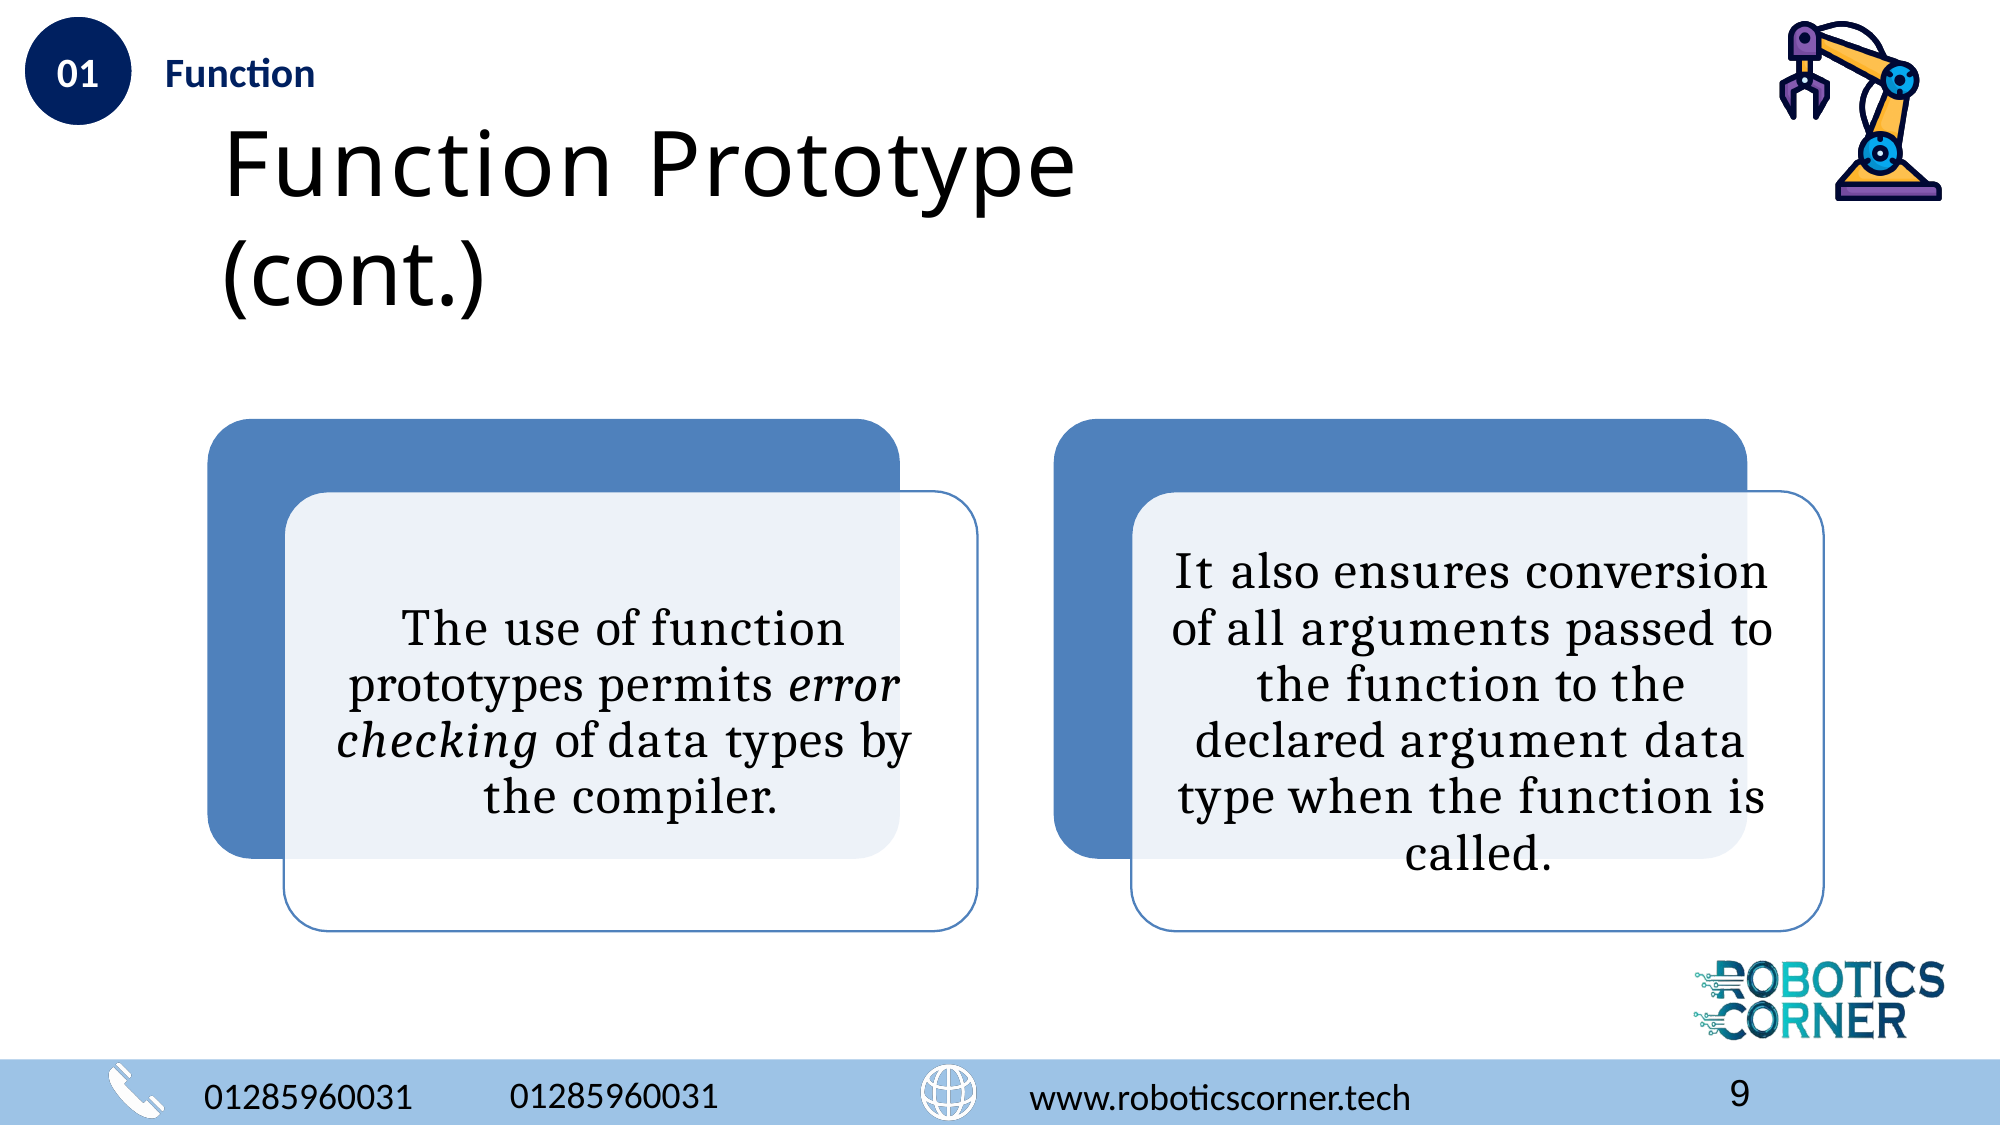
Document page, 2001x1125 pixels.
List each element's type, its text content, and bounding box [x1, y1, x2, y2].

text_box 01 [22, 14, 134, 128]
text_box [1053, 418, 1748, 859]
text_box Function [150, 38, 622, 103]
text_box The use of function prototypes permits error checking of data types by the compiler. [327, 589, 934, 825]
text_box [285, 493, 976, 930]
picture [1771, 21, 1950, 201]
text_box It also ensures conversion of all arguments passed to the function to the declared argument data type when the function is called. [1159, 533, 1797, 881]
text_box [1133, 493, 1822, 930]
text_box [207, 418, 900, 859]
title Function Prototype (cont.) [220, 103, 1304, 324]
picture [103, 1057, 170, 1124]
picture [915, 1059, 981, 1125]
text_box <number> [1714, 1065, 1916, 1125]
picture [1680, 859, 1953, 1125]
